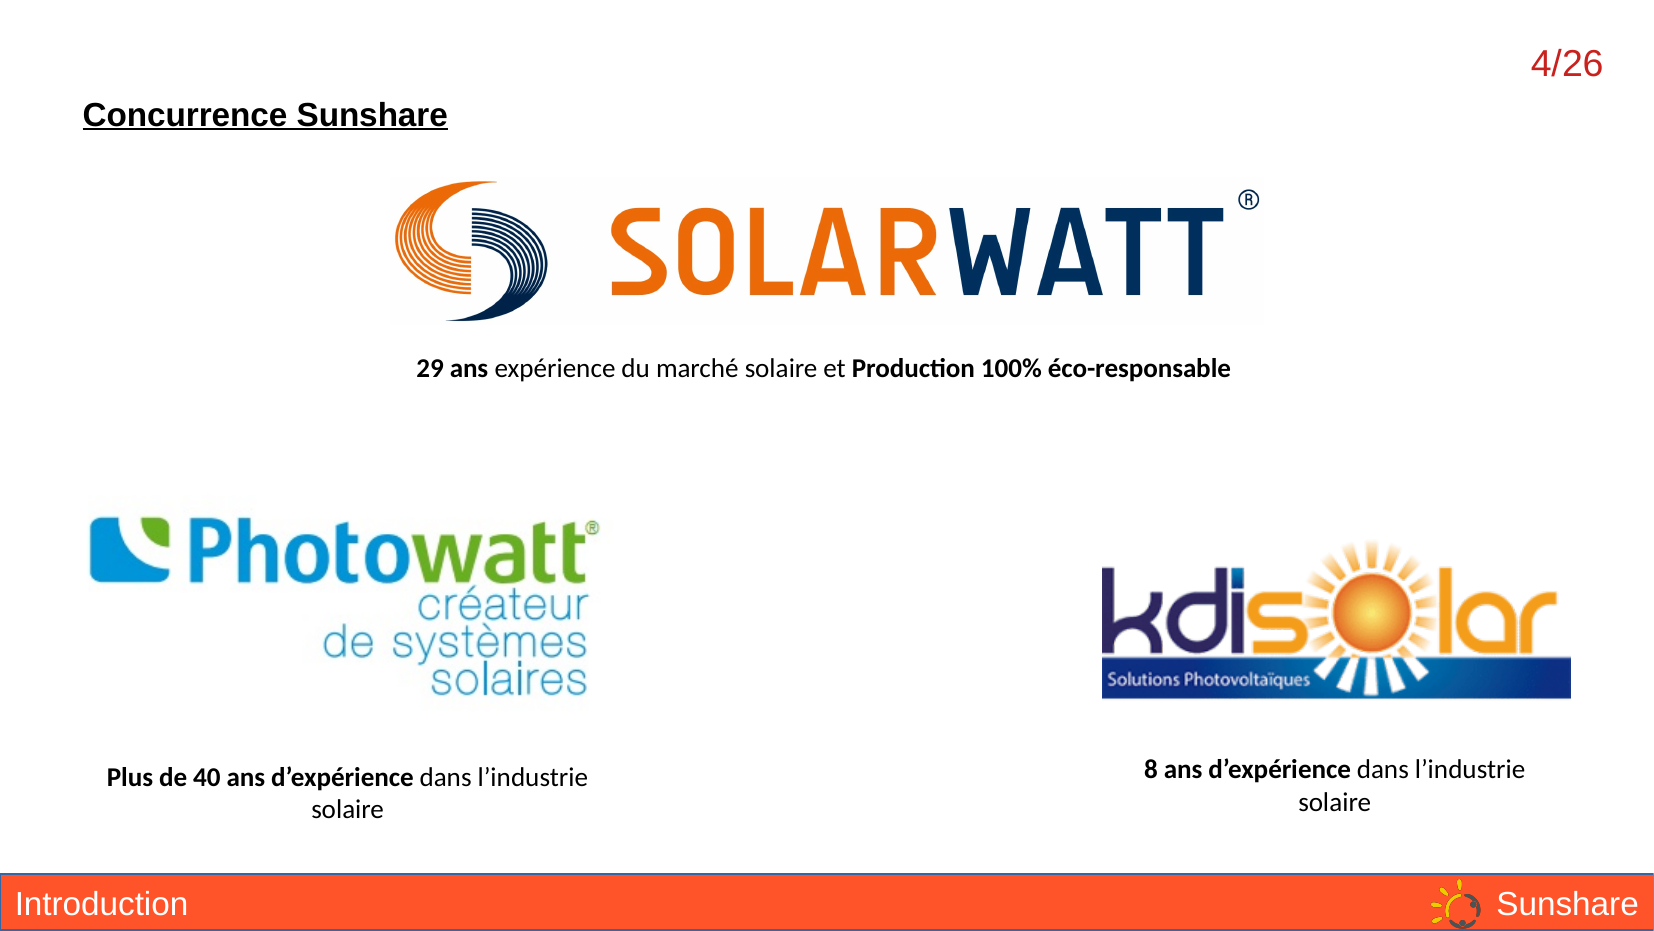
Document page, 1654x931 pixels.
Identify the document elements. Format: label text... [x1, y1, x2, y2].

title Concurrence Sunshare [82, 37, 1571, 193]
text_box 8 ans d’expérience dans l’industrie solaire [1098, 744, 1571, 853]
text_box Plus de 40 ans d’expérience dans l’industrie solaire [80, 751, 615, 861]
picture [1102, 507, 1571, 724]
picture [1429, 877, 1483, 931]
text_box Introduction [0, 874, 367, 931]
text_box 29 ans expérience du marché solaire et Production 100% éco-responsable [390, 342, 1264, 420]
picture [65, 472, 621, 731]
picture [390, 177, 1264, 325]
